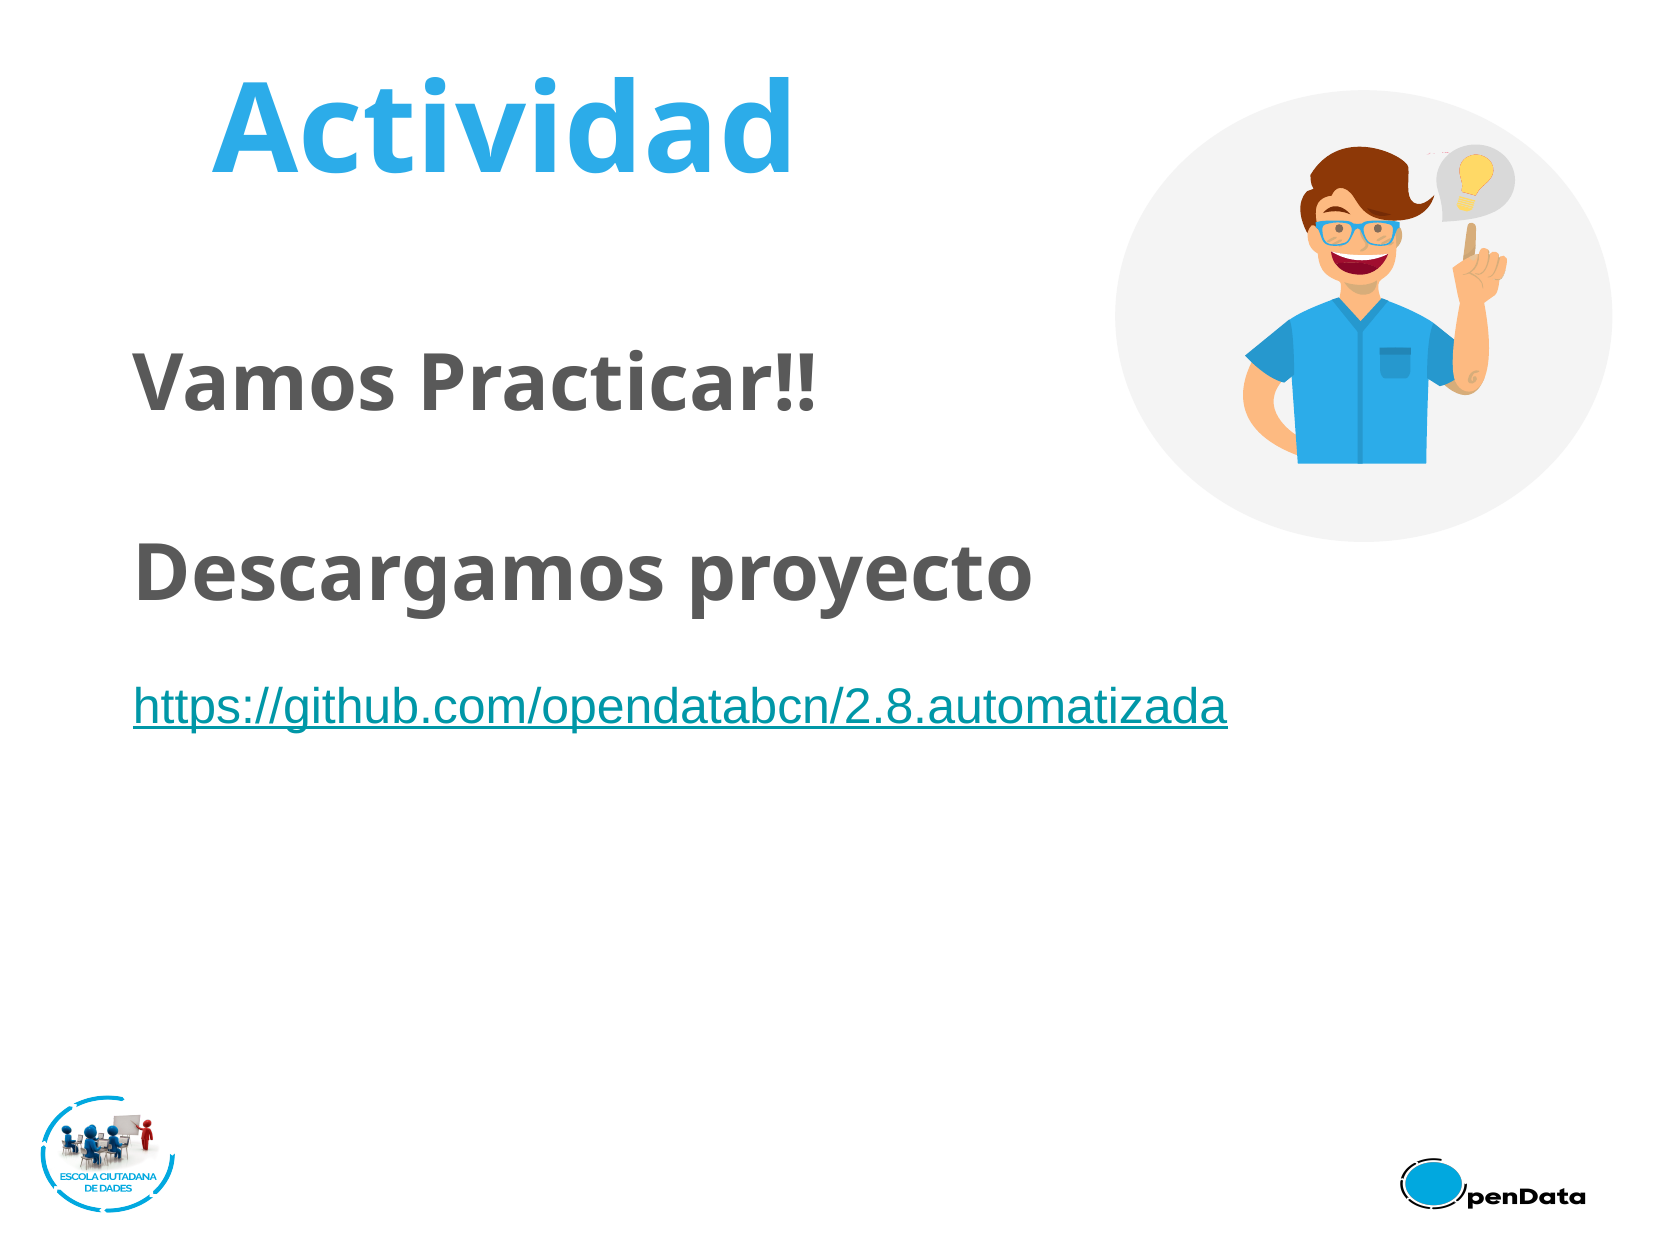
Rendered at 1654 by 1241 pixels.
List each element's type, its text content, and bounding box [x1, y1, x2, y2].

text_box Vamos Practicar!! Descargamos proyecto https://github.com/opendatabcn/2.8.automatizada [117, 316, 1348, 726]
picture [17, 1075, 198, 1233]
picture [1395, 1154, 1600, 1216]
text_box Actividad [0, 32, 1012, 227]
text_box [1115, 90, 1613, 542]
